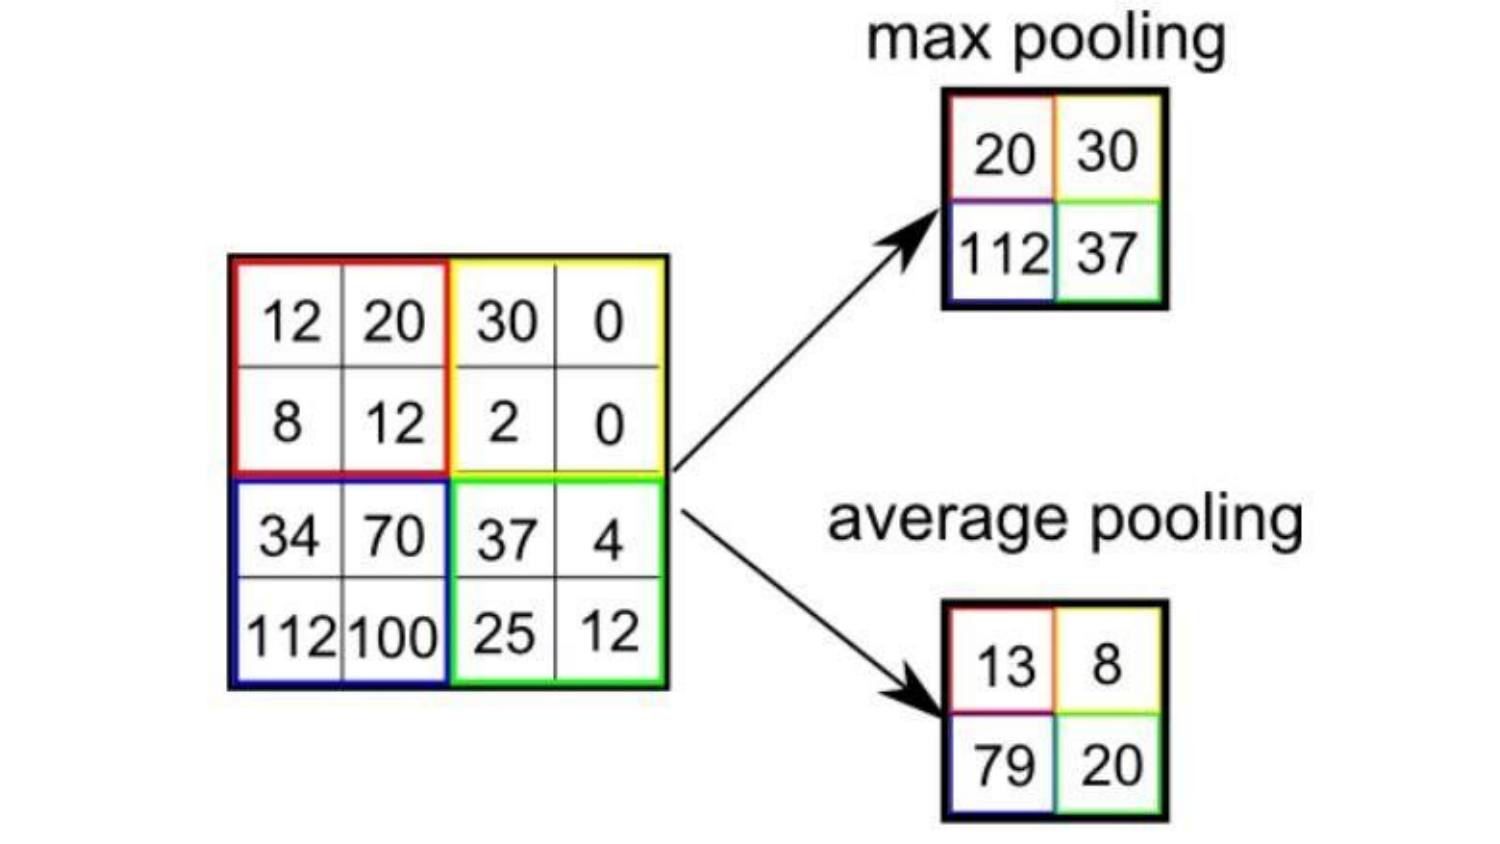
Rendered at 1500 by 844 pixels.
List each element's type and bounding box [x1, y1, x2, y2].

picture [177, 0, 1323, 844]
